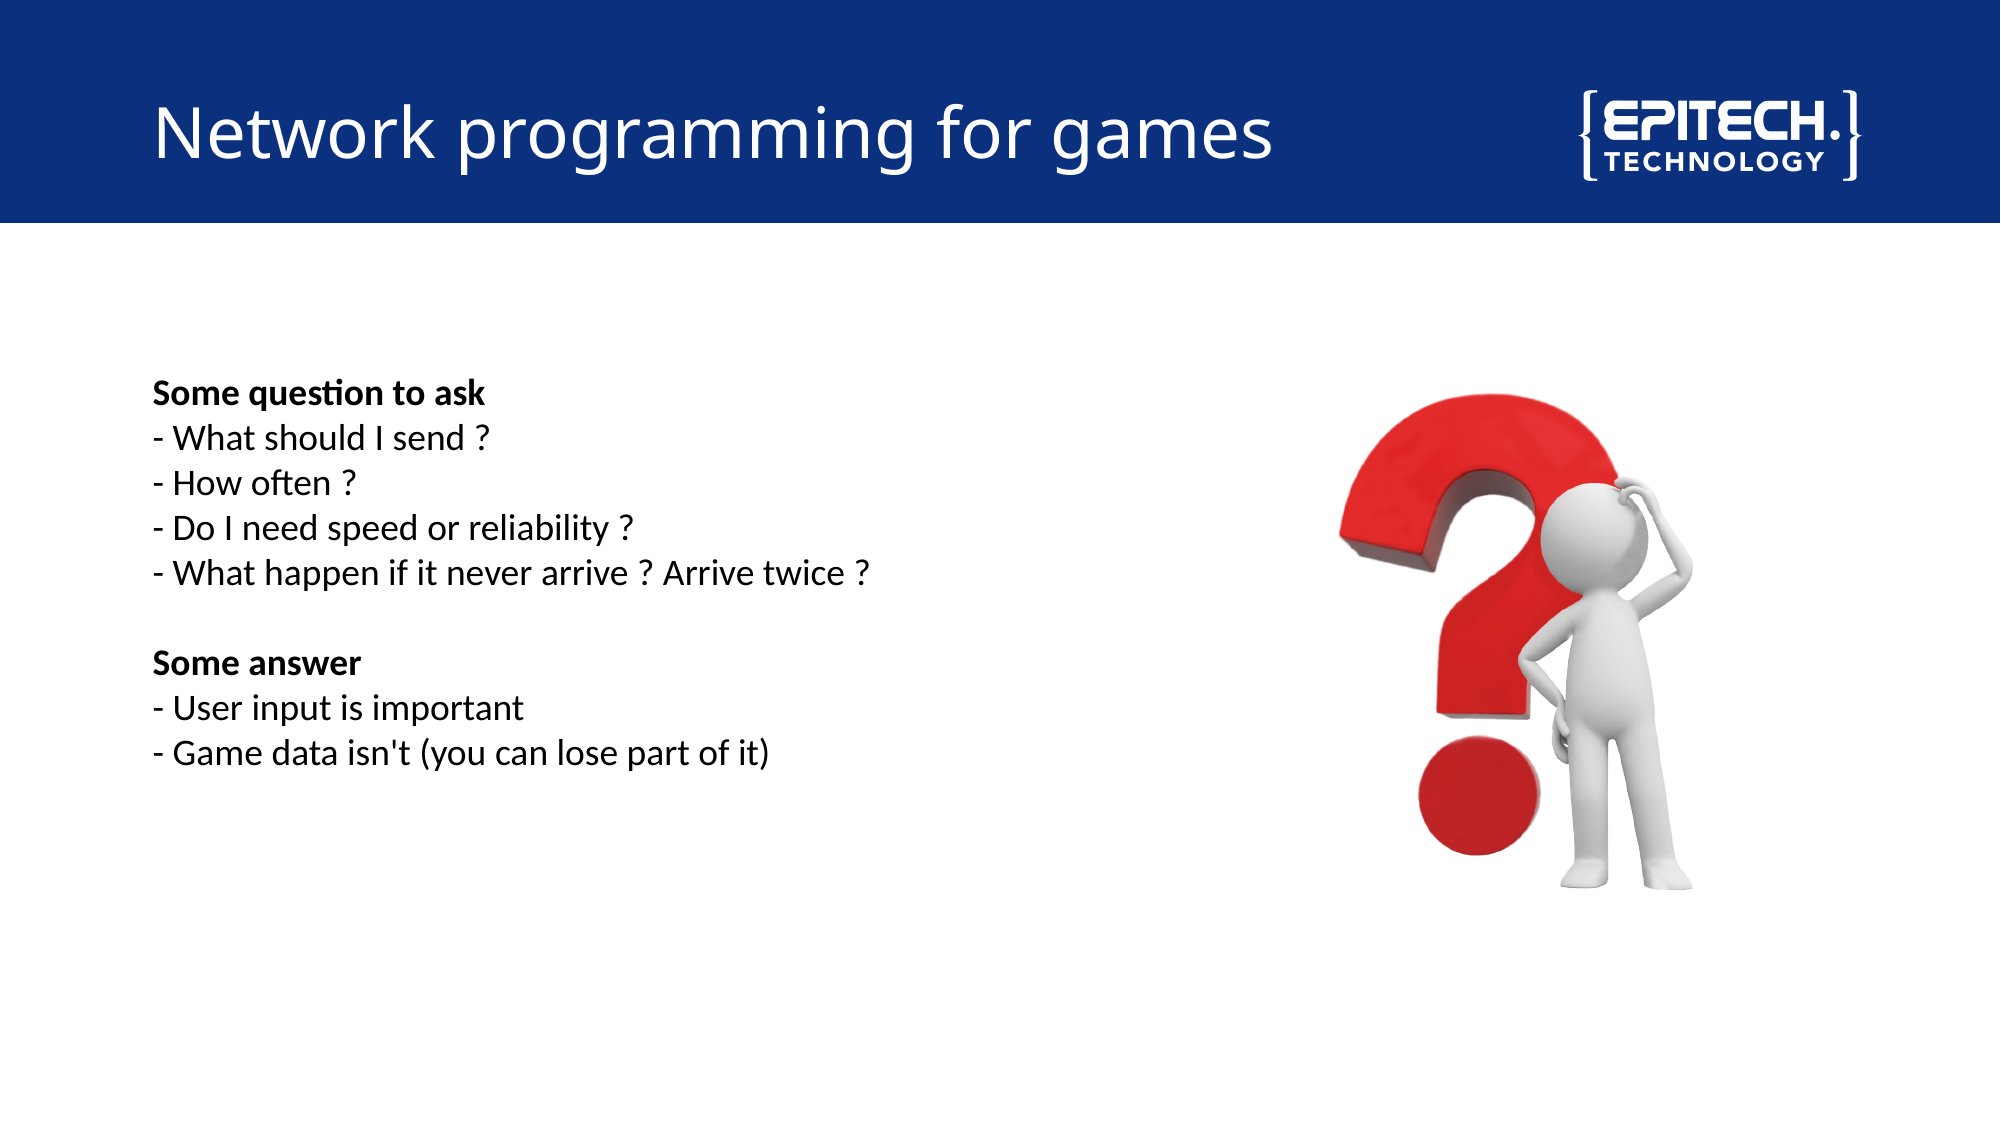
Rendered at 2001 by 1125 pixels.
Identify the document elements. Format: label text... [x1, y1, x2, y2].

title Network programming for games [137, 59, 1863, 212]
text_box Some question to ask - What should I send ? - How often ? - Do I need speed or reliability ? - What happen if it never arrive ? Arrive twice ? Some answer - User input is important - Game data isn't (you can lose part of it) [137, 360, 902, 785]
picture [1259, 346, 1863, 950]
